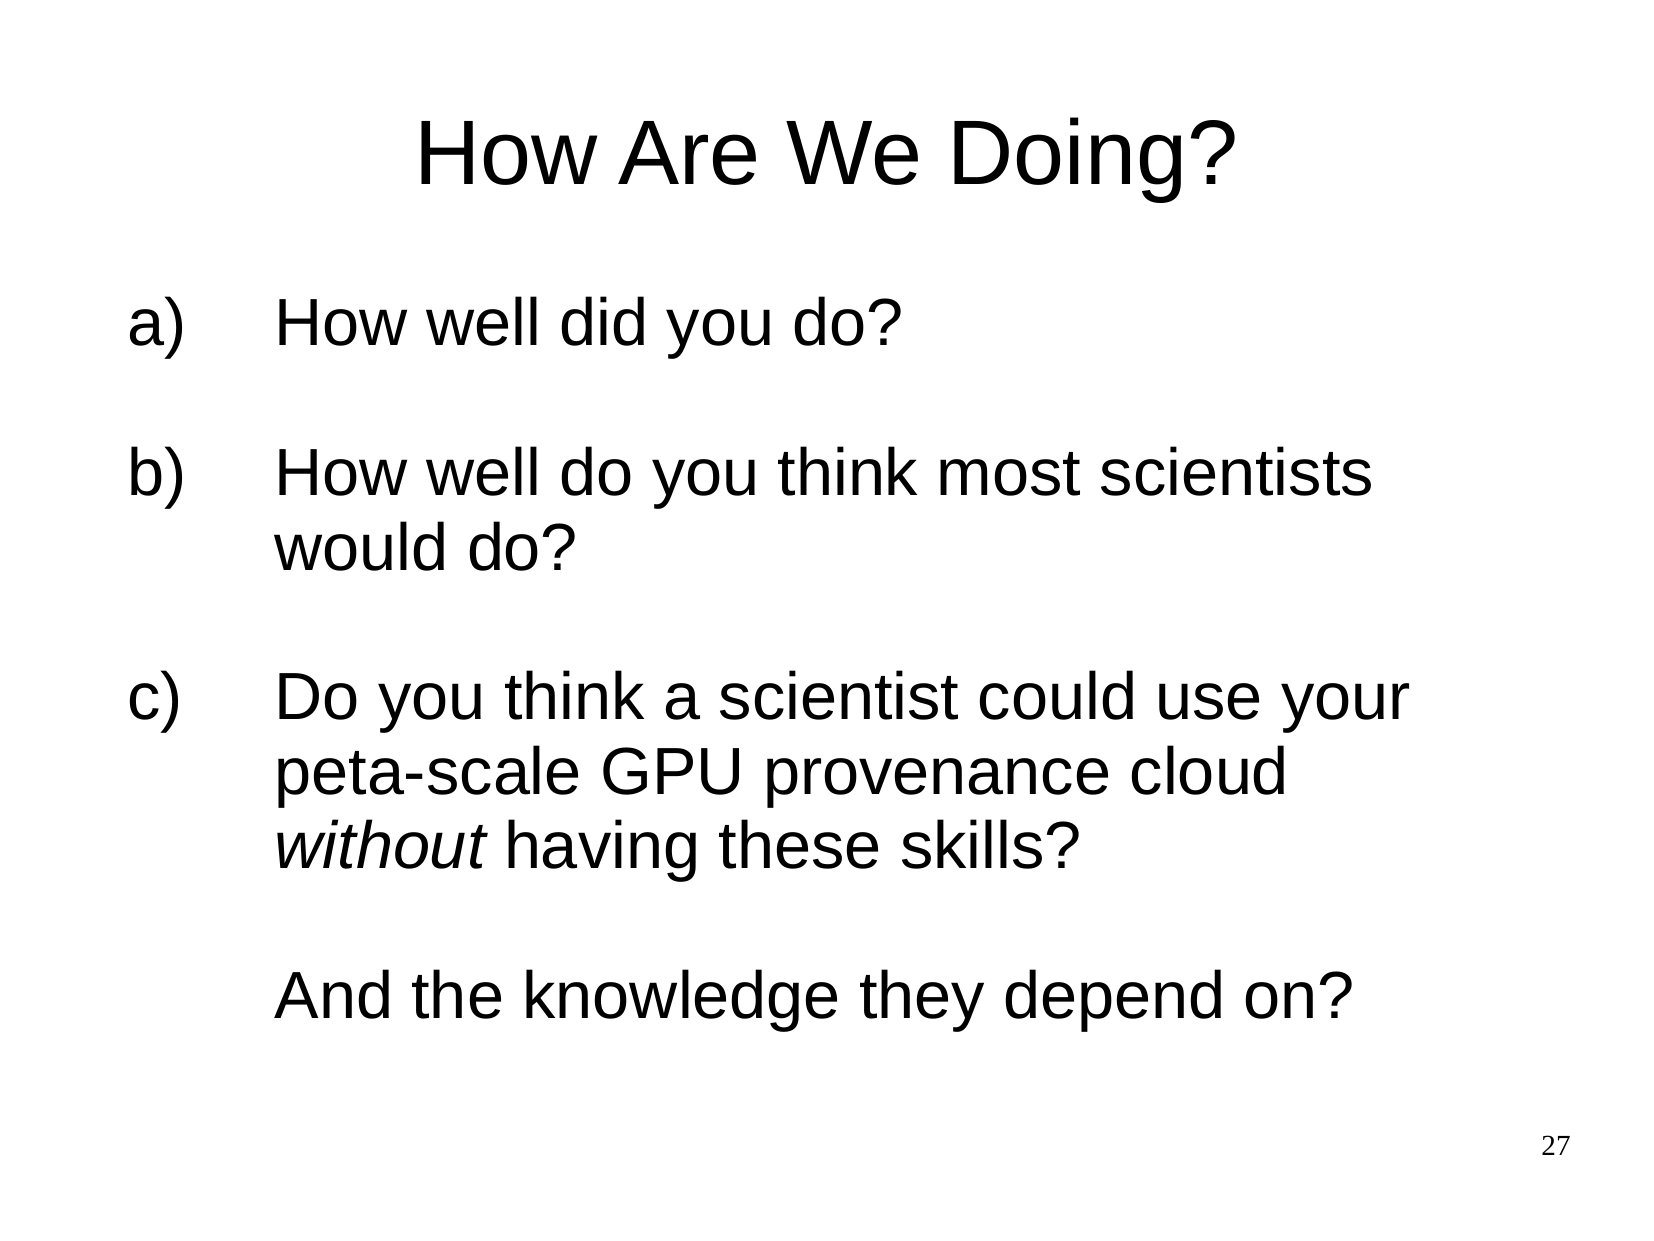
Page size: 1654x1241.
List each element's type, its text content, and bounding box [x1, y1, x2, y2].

title How Are We Doing? [82, 49, 1571, 257]
text_box a) How well did you do? b) How well do you think most scientists would do? c) Do you think a scientist could use your peta-scale GPU provenance cloud without having these skills? And the knowledge they depend on? [112, 277, 1428, 1038]
